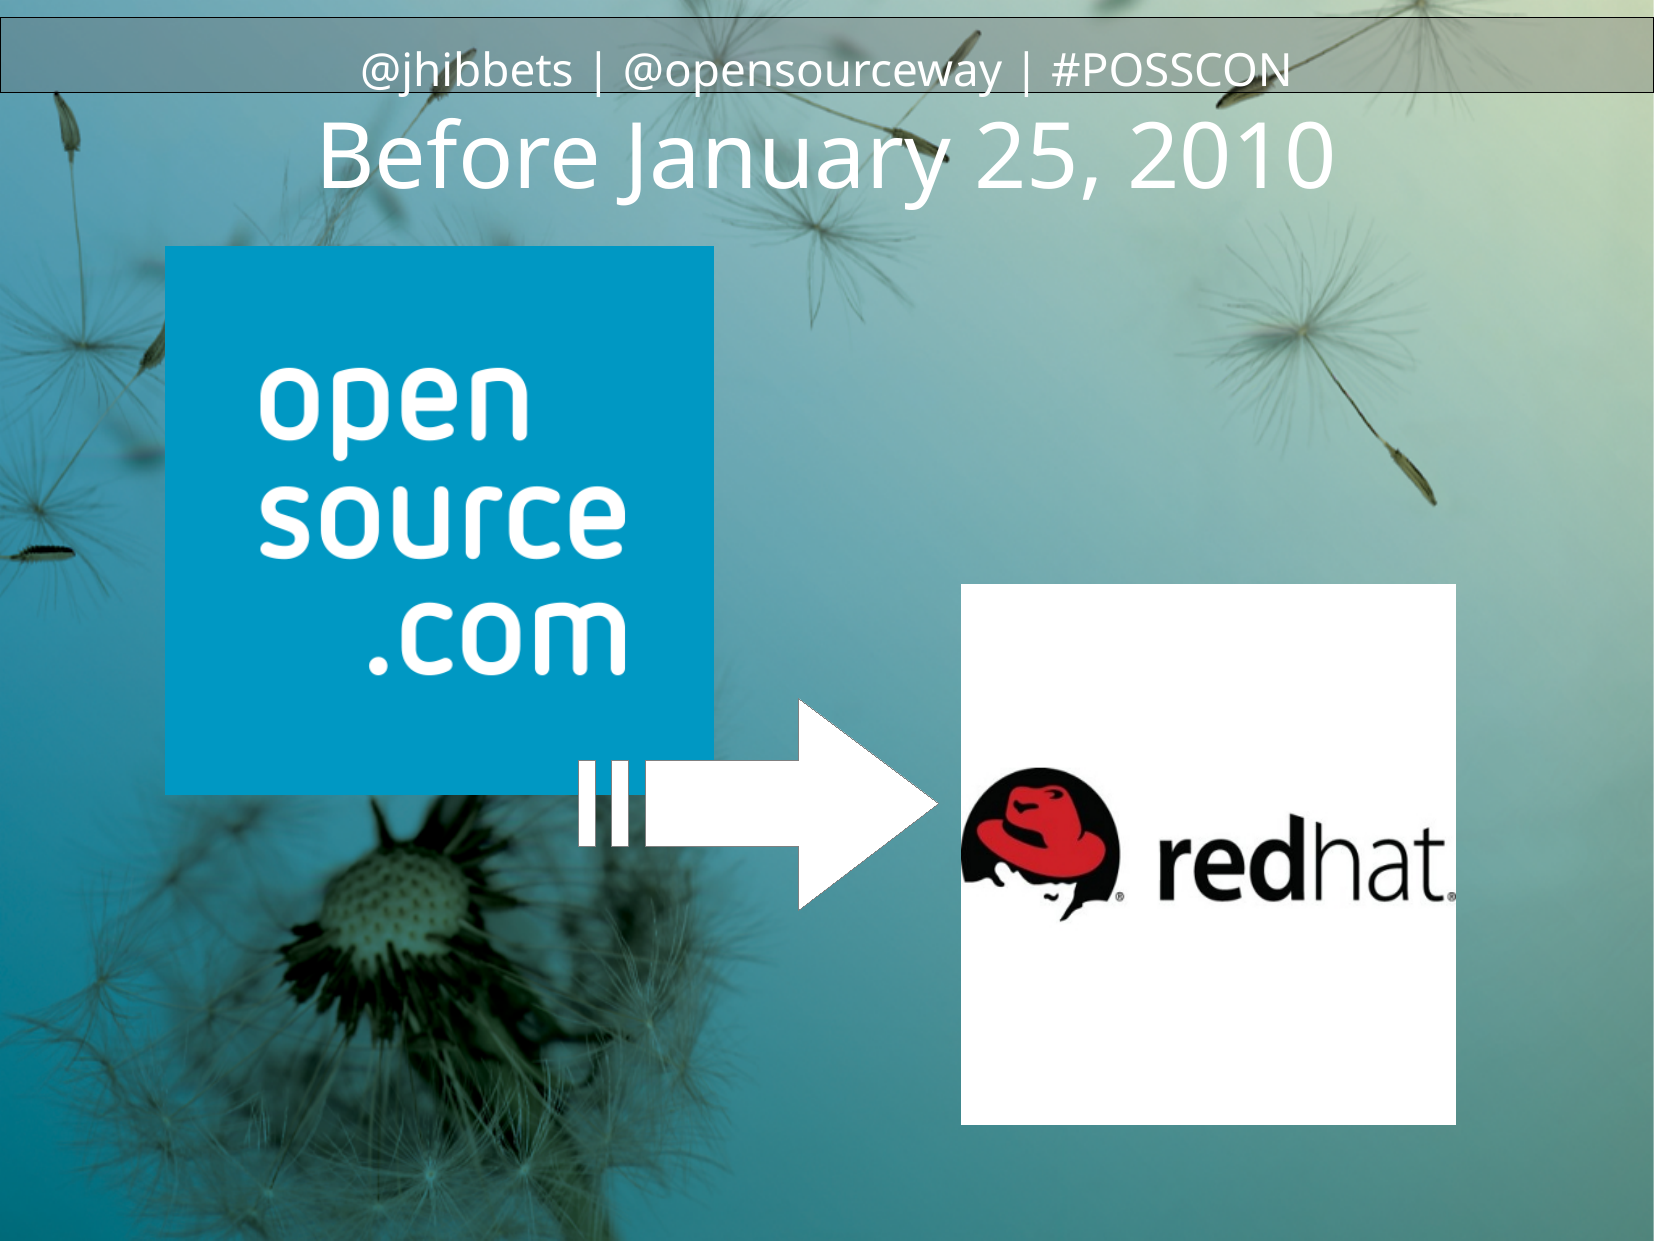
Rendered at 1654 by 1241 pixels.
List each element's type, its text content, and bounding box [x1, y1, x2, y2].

text_box [645, 698, 939, 911]
picture [370, 657, 387, 675]
picture [321, 487, 379, 559]
picture [472, 368, 527, 440]
picture [0, 93, 1654, 1241]
title Before January 25, 2010 [82, 49, 1571, 257]
picture [402, 602, 452, 675]
picture [466, 487, 502, 559]
text_box [578, 760, 596, 847]
picture [261, 368, 318, 441]
picture [0, 0, 1654, 17]
picture [536, 602, 624, 675]
picture [261, 487, 309, 559]
picture [333, 368, 388, 461]
picture [402, 368, 456, 441]
picture [393, 487, 449, 559]
picture [570, 487, 624, 559]
picture [462, 602, 520, 675]
text_box [611, 760, 629, 847]
picture [509, 487, 560, 559]
